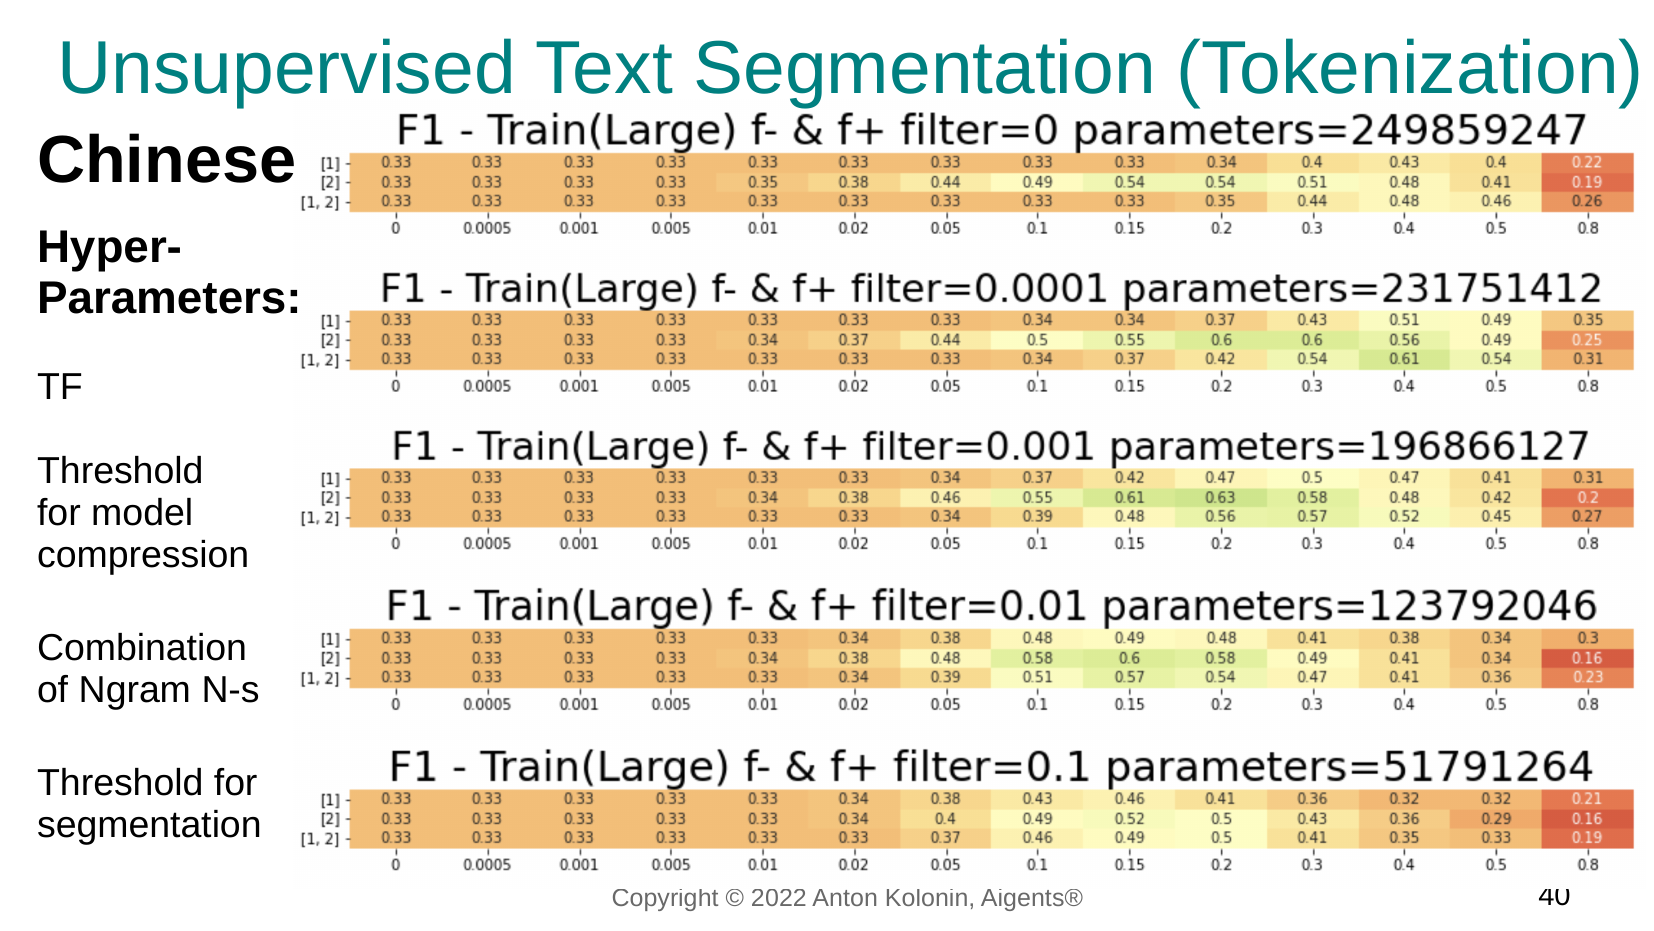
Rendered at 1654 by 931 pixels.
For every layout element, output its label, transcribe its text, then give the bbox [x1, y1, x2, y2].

text_box Chinese Hyper- Parameters: TF Threshold for model compression Combination of Ngram N-s Threshold for segmentation [22, 114, 317, 859]
text_box Unsupervised Text Segmentation (Tokenization) [0, 0, 1653, 135]
picture [293, 135, 1646, 889]
